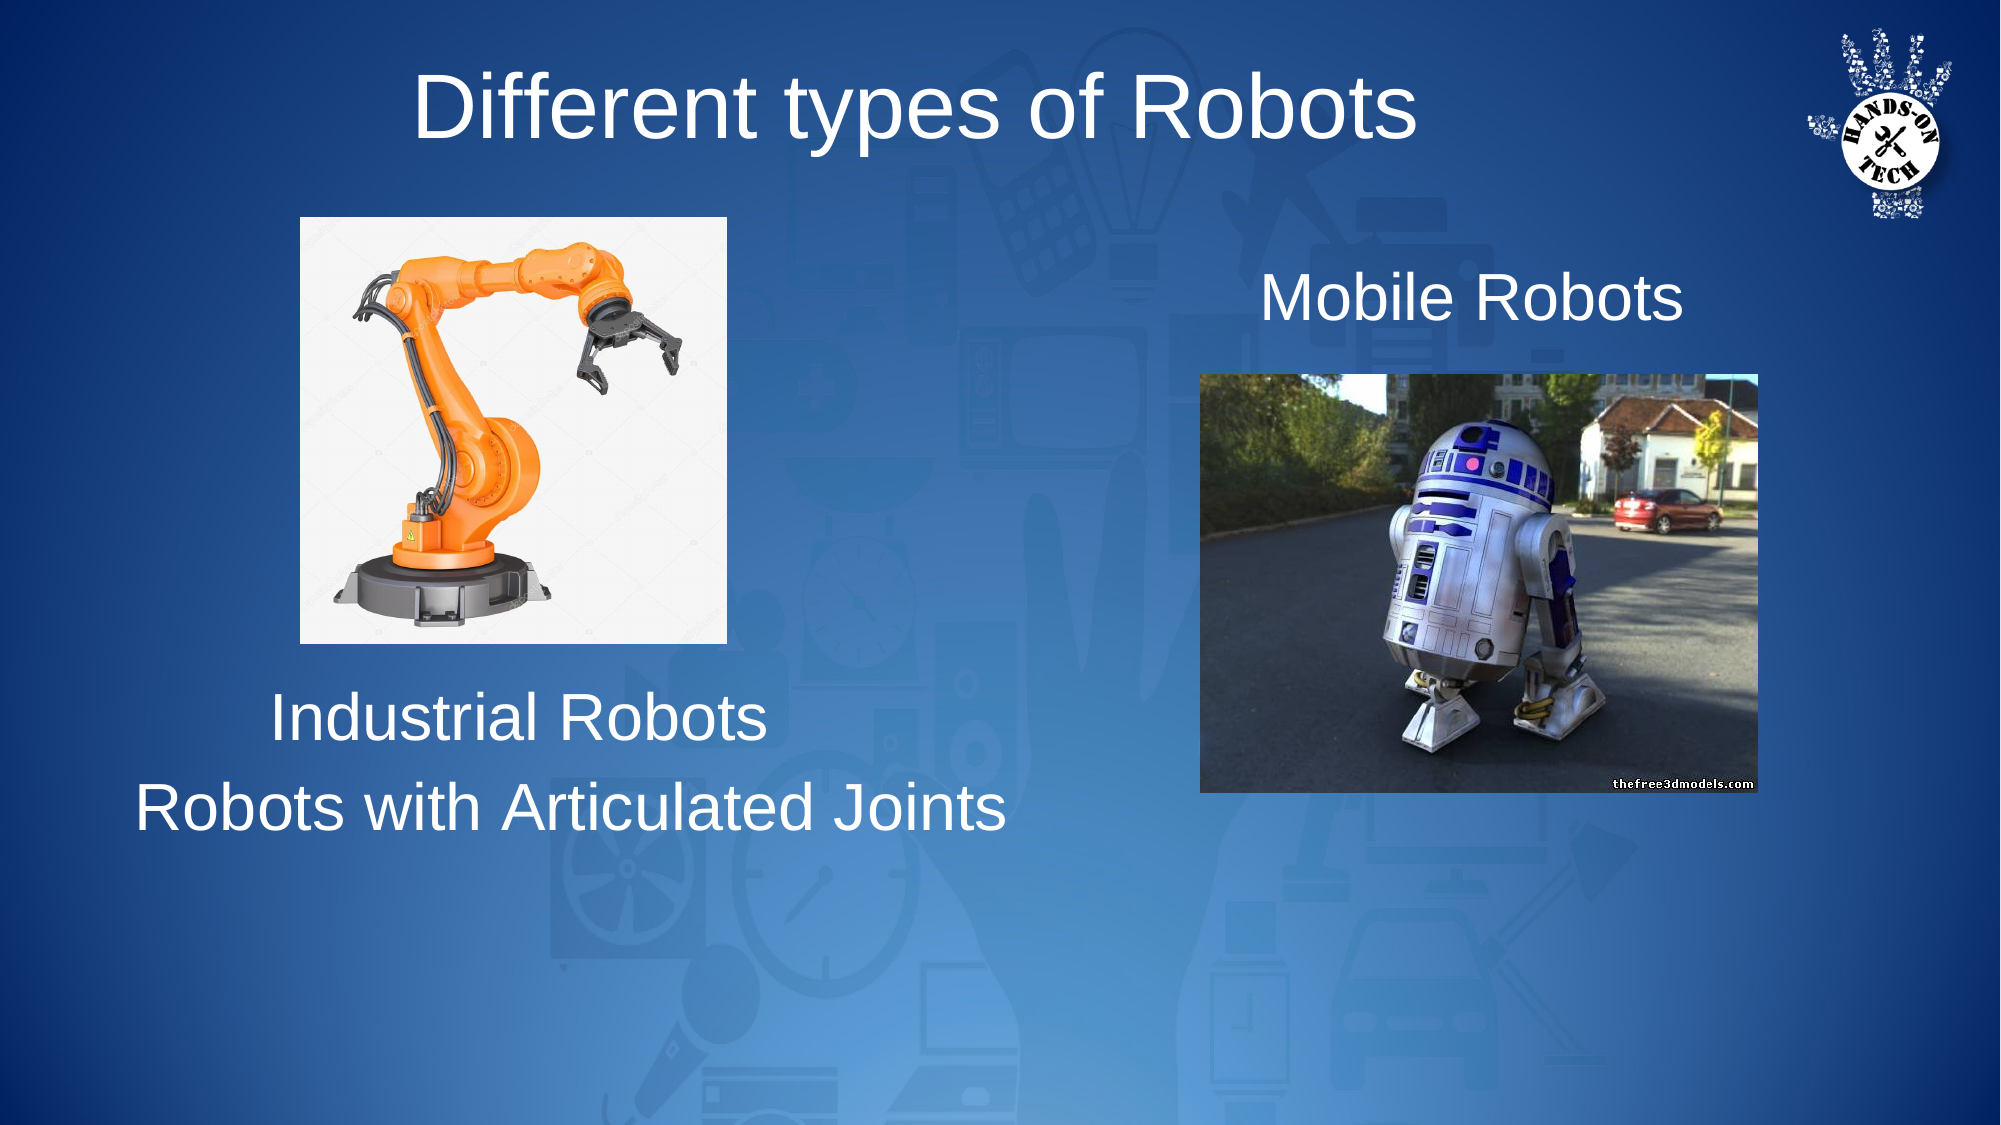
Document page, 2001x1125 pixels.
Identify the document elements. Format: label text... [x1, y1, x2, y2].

picture [0, 0, 2001, 1125]
text_box Different types of Robots [5, 0, 1828, 218]
text_box Industrial Robots [254, 674, 796, 765]
text_box Robots with Articulated Joints [120, 765, 1036, 855]
text_box Mobile Robots [1245, 254, 1741, 345]
